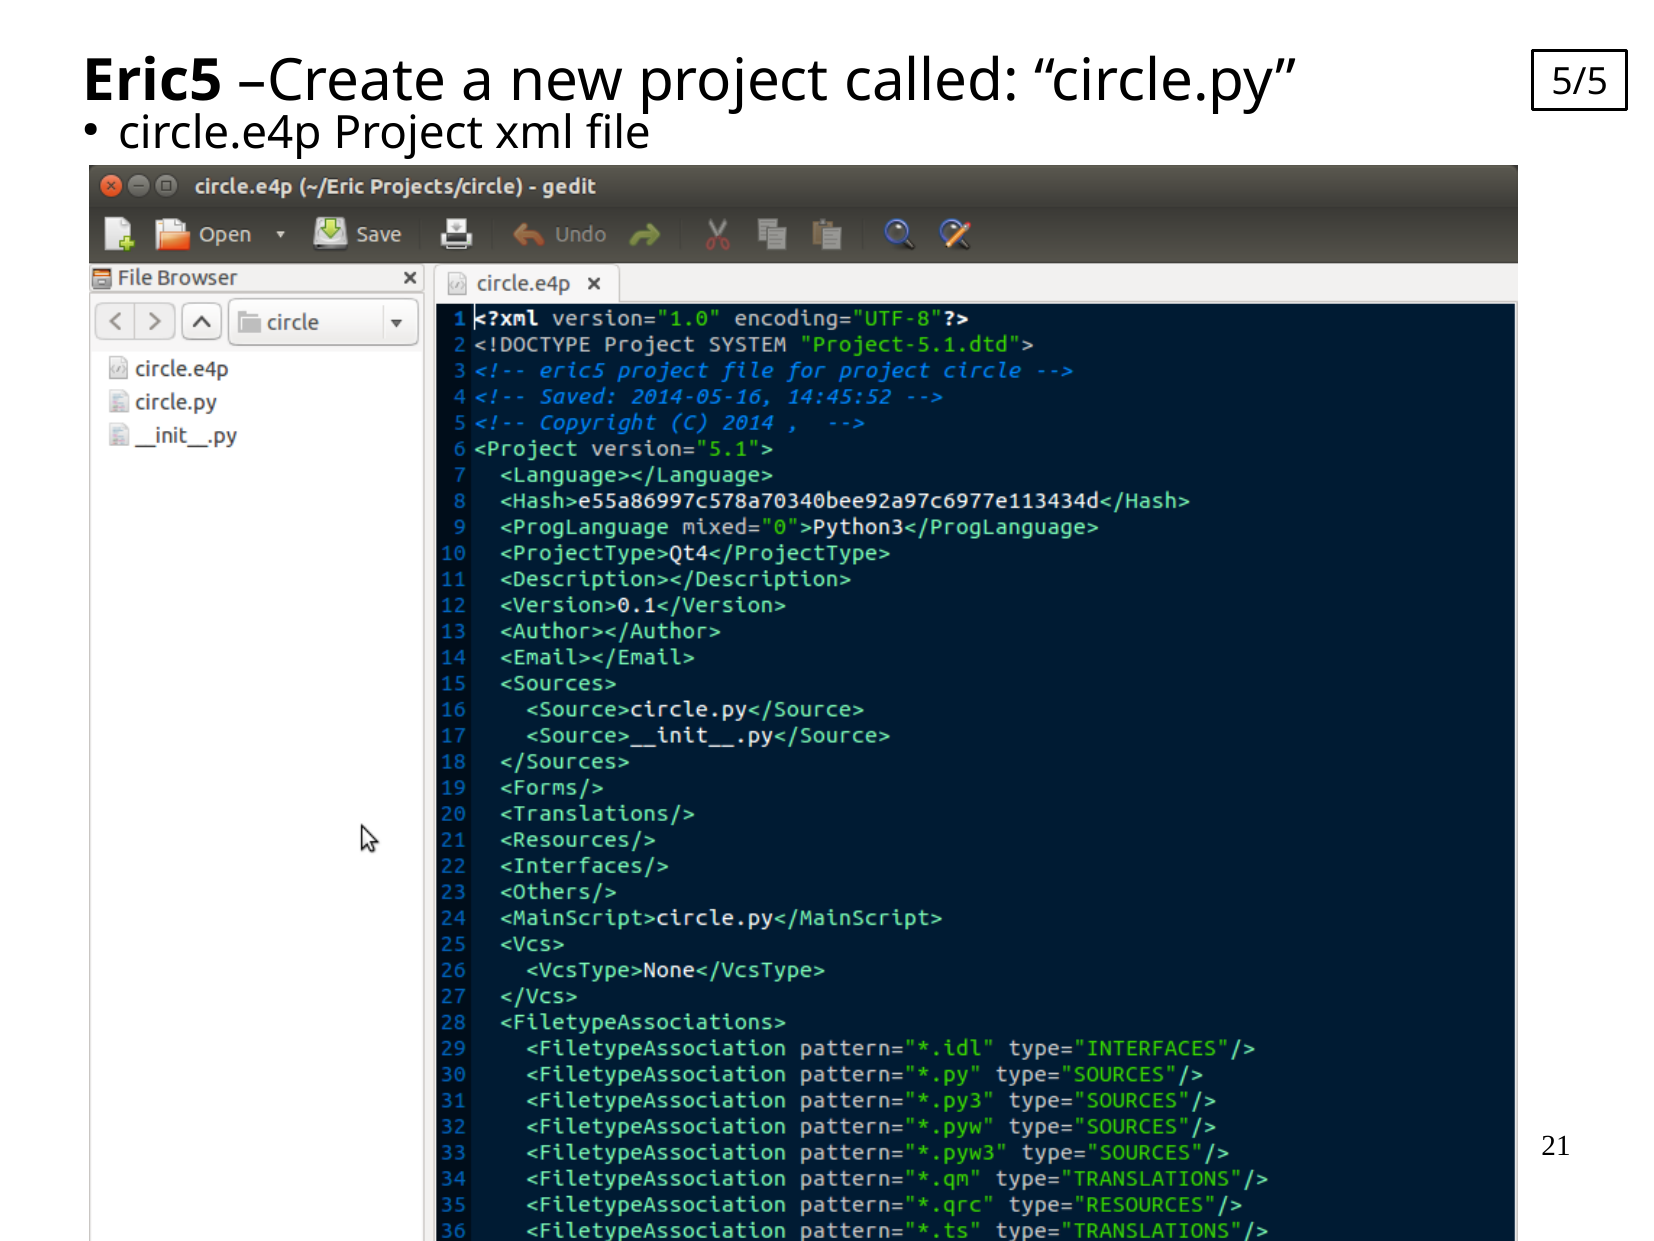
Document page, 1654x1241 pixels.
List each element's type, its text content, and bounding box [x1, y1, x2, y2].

picture [89, 165, 1518, 1241]
text_box circle.e4p Project xml file [82, 88, 1571, 174]
text_box 5/5 [1532, 50, 1627, 110]
title Eric5 –Create a new project called: “circle.py” [82, 39, 1571, 88]
